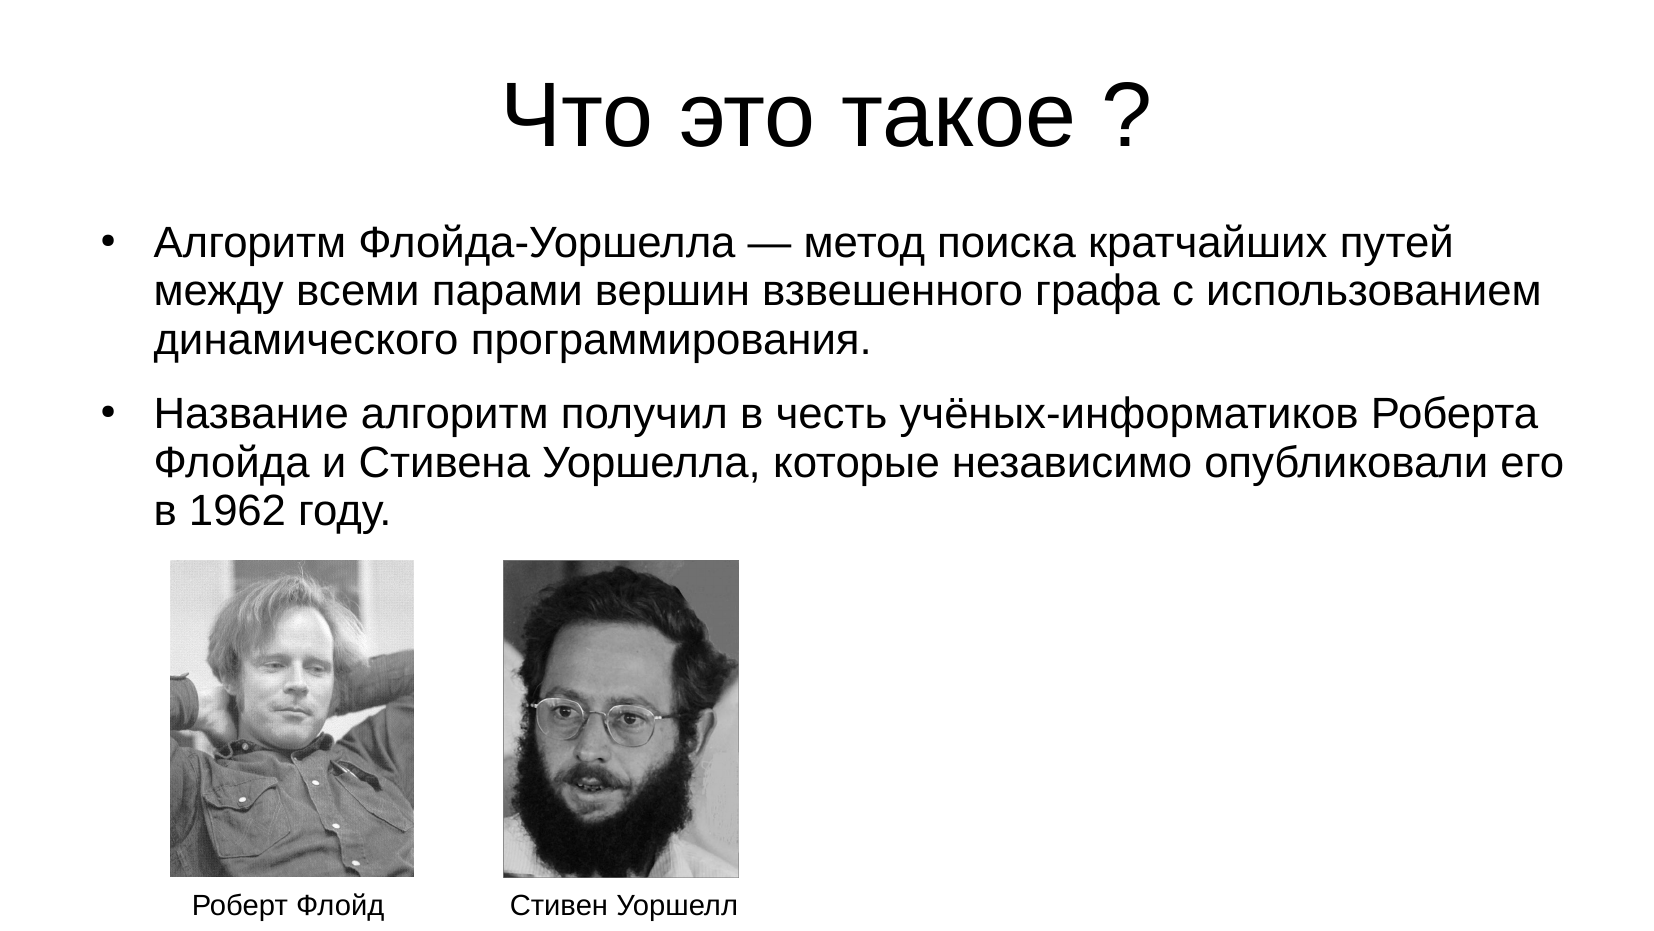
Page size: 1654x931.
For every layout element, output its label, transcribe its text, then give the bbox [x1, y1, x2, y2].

text_box Стивен Уоршелл [495, 881, 768, 931]
text_box Роберт Флойд [177, 881, 414, 931]
picture [170, 560, 414, 877]
picture [503, 560, 739, 878]
list Алгоритм Флойда-Уоршелла — метод поиска кратчайших путей между всеми парами вершин взвешенного графа с использованием динамического программирования. Название алгоритм получил в честь учёных-информатиков Роберта Флойда и Стивена Уоршелла, которые независимо опубликовали его в 1962 году. [82, 217, 1571, 758]
title Что это такое ? [82, 37, 1571, 193]
